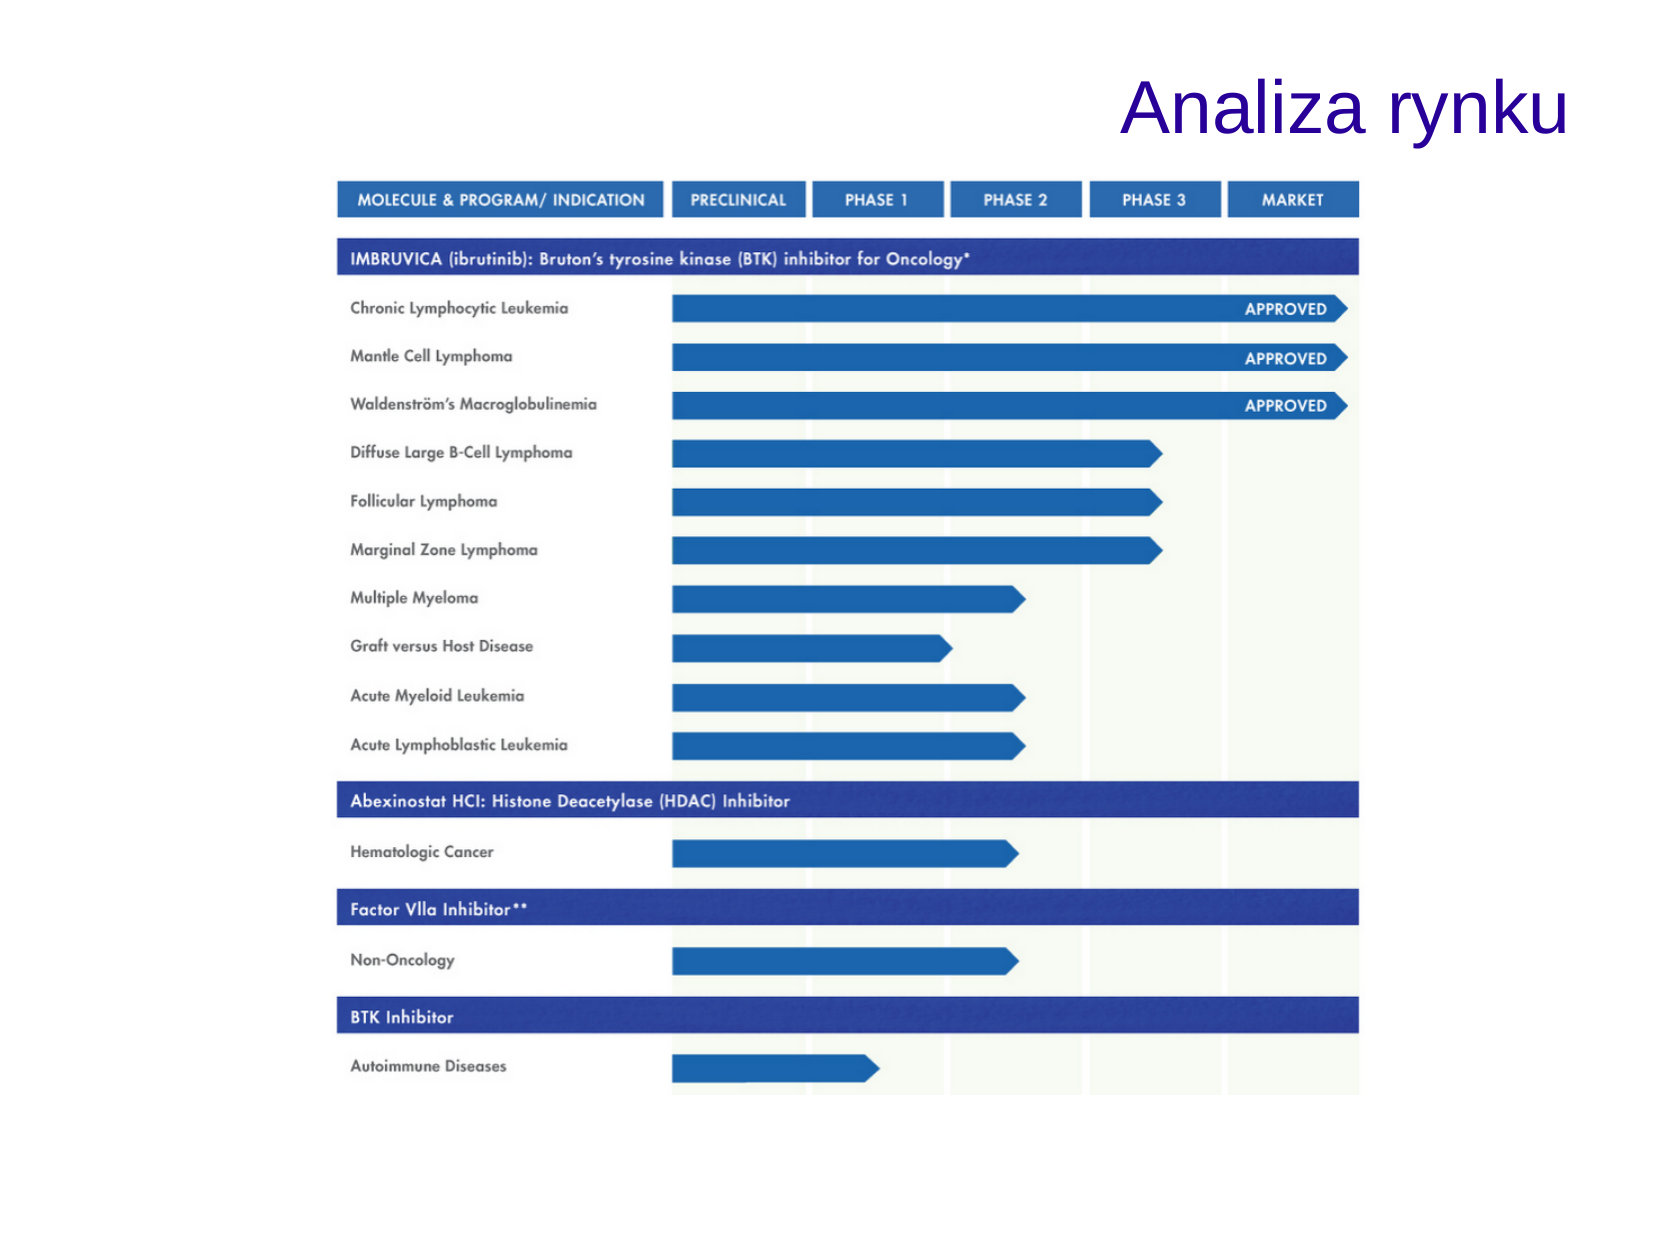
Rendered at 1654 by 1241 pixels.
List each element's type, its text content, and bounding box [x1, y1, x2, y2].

picture [330, 175, 1366, 1096]
title Analiza rynku [82, 49, 1571, 166]
